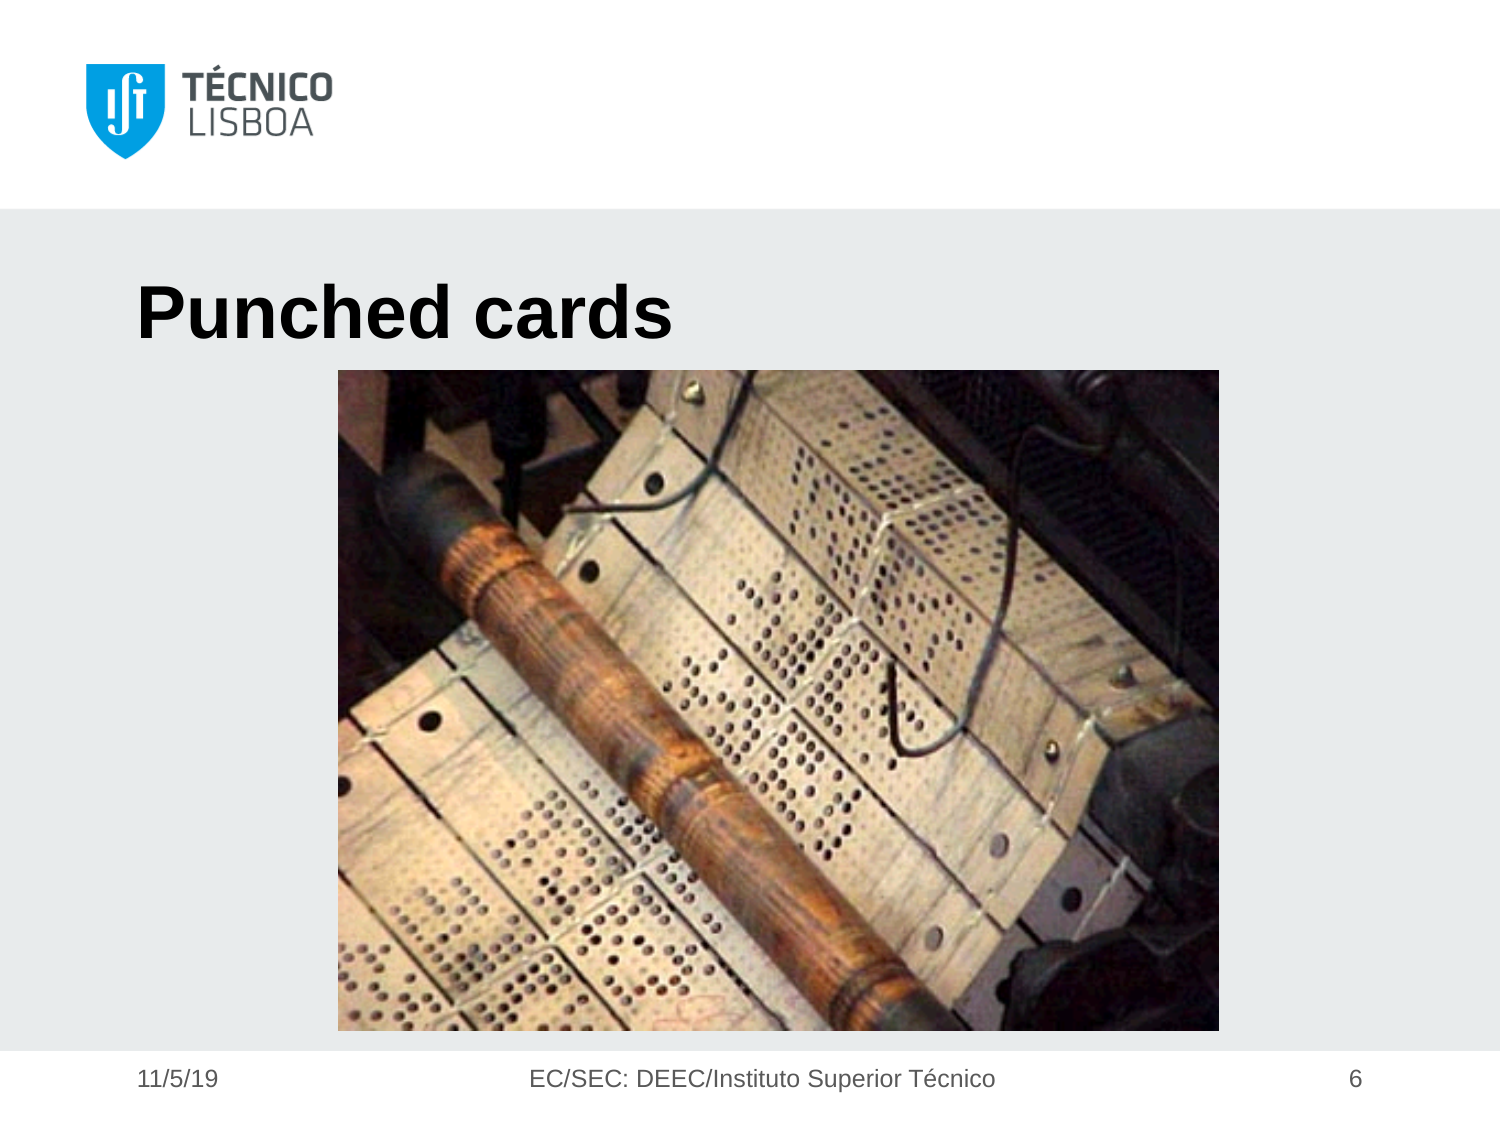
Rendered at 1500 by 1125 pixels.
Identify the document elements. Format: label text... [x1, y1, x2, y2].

footer EC/SEC: DEEC/Instituto Superior Técnico [512, 1052, 1021, 1103]
slide_number <number> [1077, 1052, 1378, 1103]
title Punched cards [121, 237, 1378, 381]
picture [0, 0, 1500, 1125]
slide_number 11/5/19 [121, 1052, 425, 1103]
